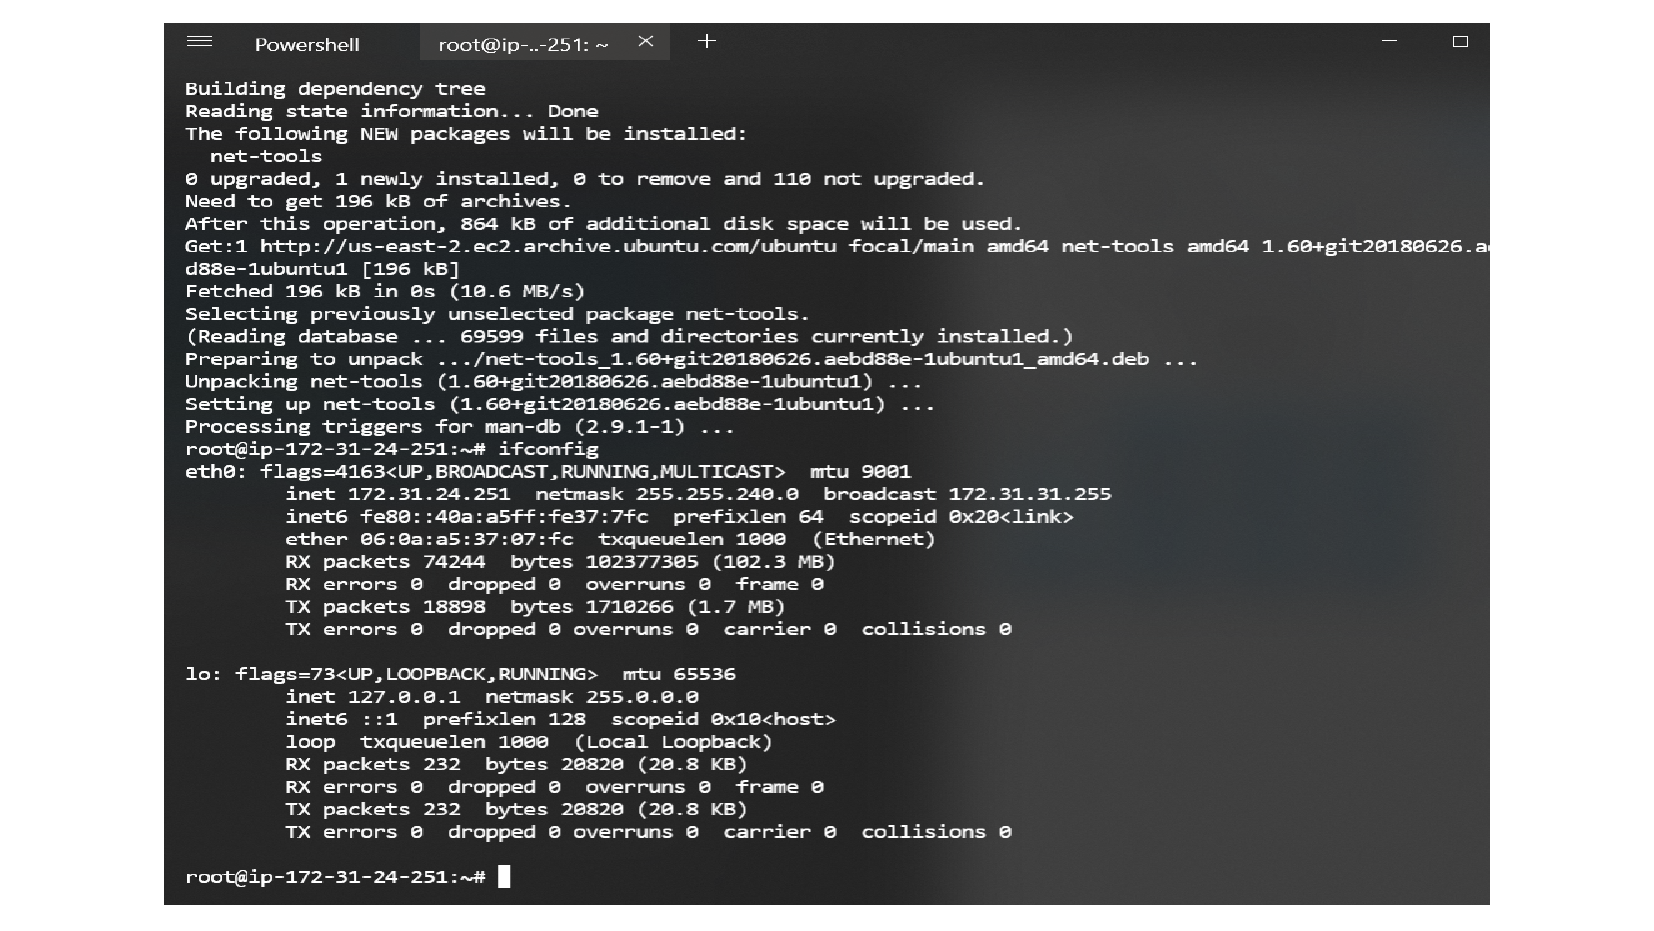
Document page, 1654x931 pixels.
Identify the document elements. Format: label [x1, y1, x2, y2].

picture [164, 23, 1490, 905]
